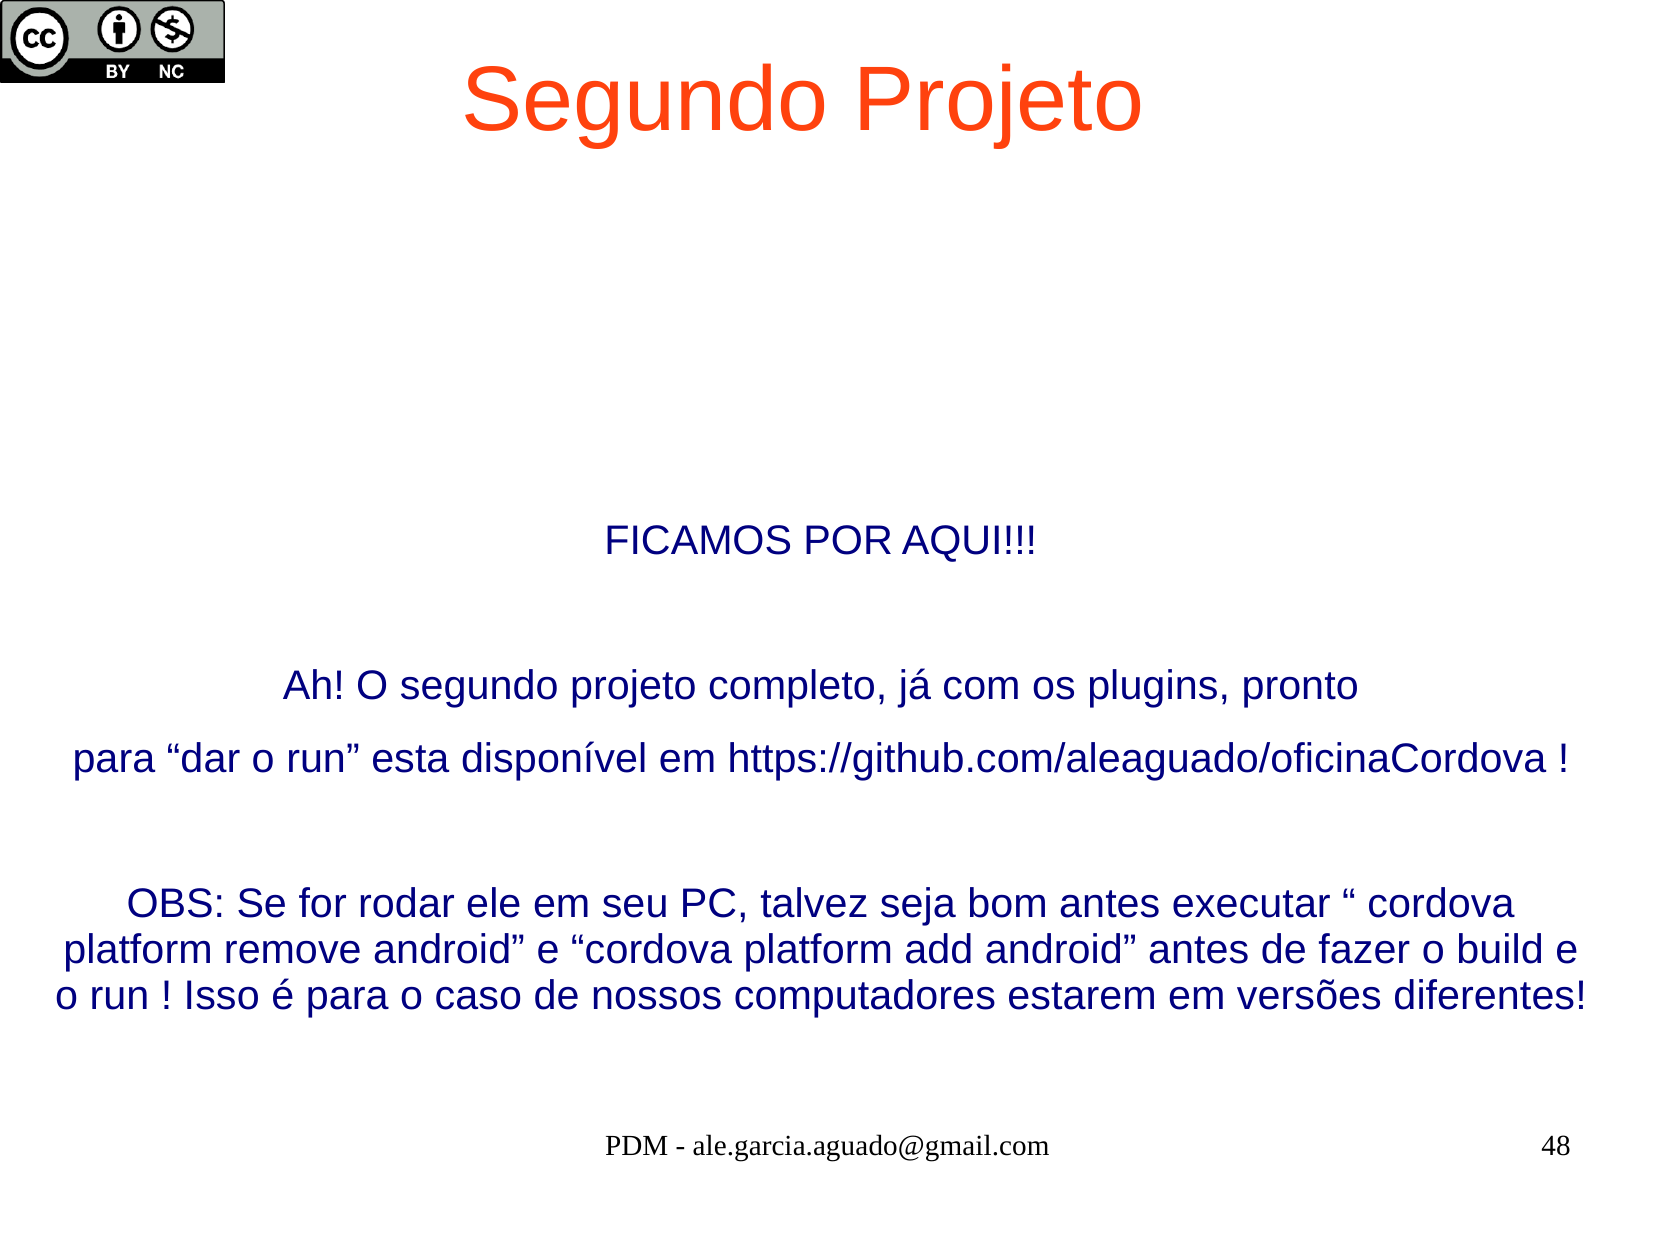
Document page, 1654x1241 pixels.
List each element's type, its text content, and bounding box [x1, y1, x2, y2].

picture [0, 0, 225, 83]
list FICAMOS POR AQUI!!! Ah! O segundo projeto completo, já com os plugins, pronto para “dar o run” esta disponível em https://github.com/aleaguado/oficinaCordova ! OBS: Se for rodar ele em seu PC, talvez seja bom antes executar “ cordova platform remove android” e “cordova platform add android” antes de fazer o build e o run ! Isso é para o caso de nossos computadores estarem em versões diferentes! [47, 226, 1595, 1028]
title Segundo Projeto [59, 31, 1548, 166]
